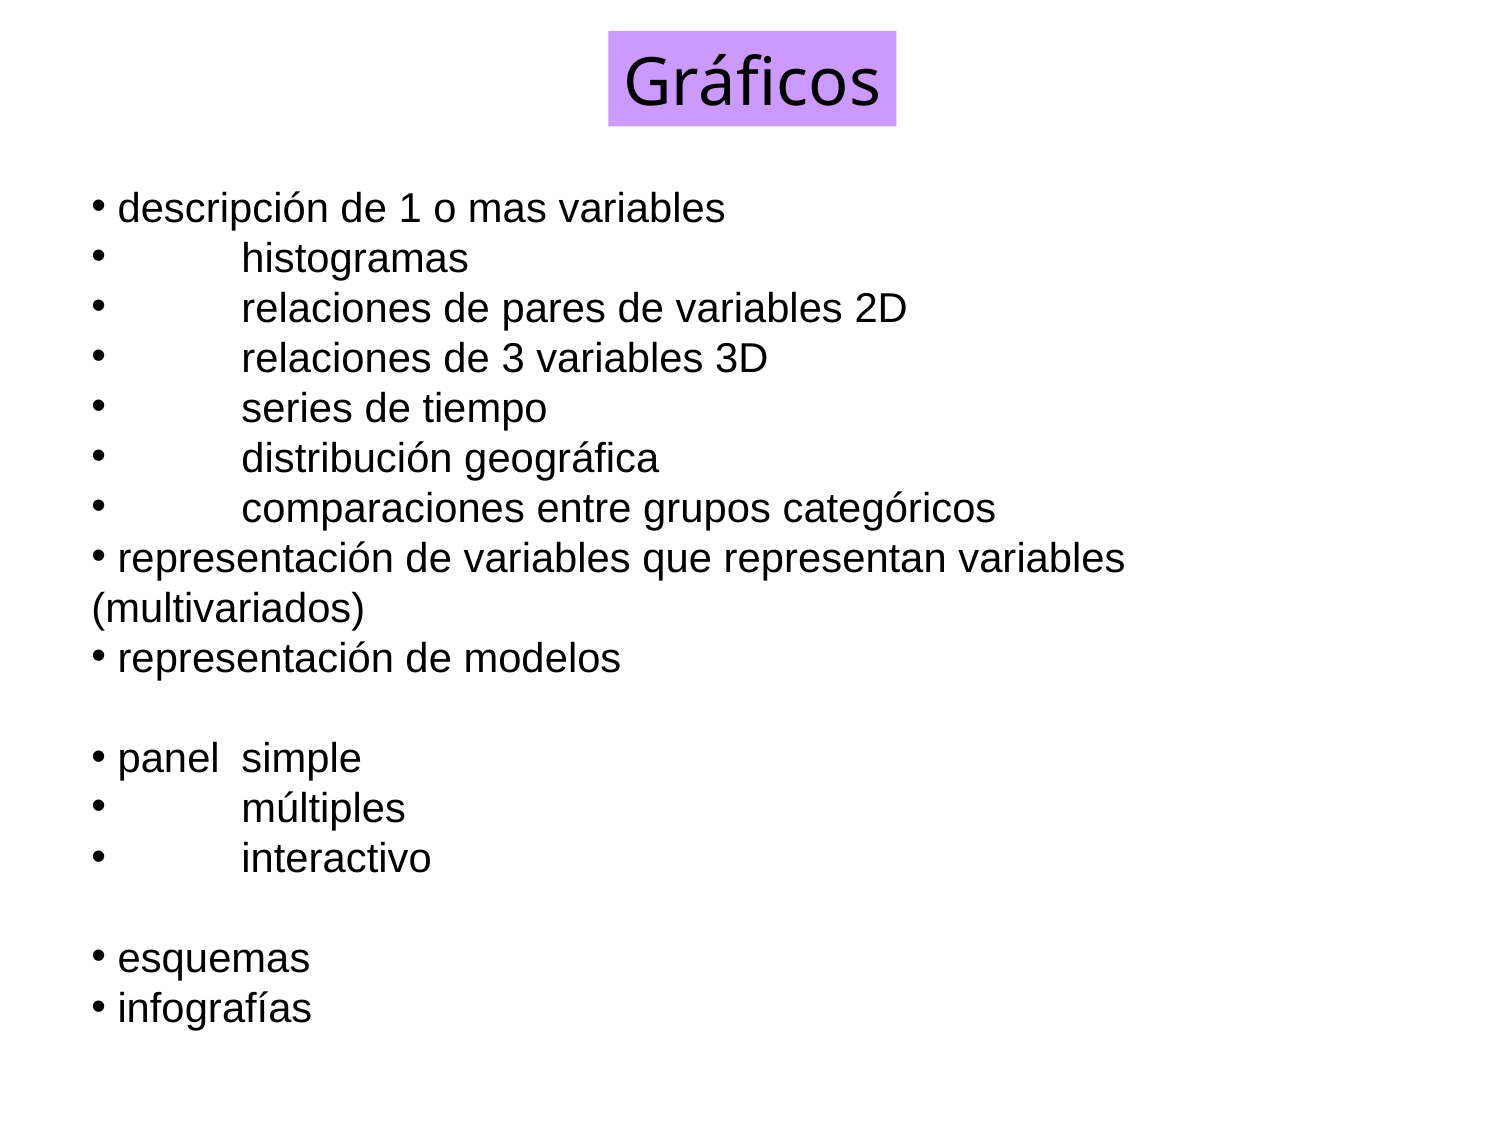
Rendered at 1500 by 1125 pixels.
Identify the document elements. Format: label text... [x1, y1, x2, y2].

text_box descripción de 1 o mas variables histogramas relaciones de pares de variables 2D relaciones de 3 variables 3D series de tiempo distribución geográfica comparaciones entre grupos categóricos representación de variables que representan variables (multivariados) representación de modelos panel simple múltiples interactivo esquemas infografías [76, 172, 1424, 1039]
text_box Gráficos [608, 30, 897, 127]
